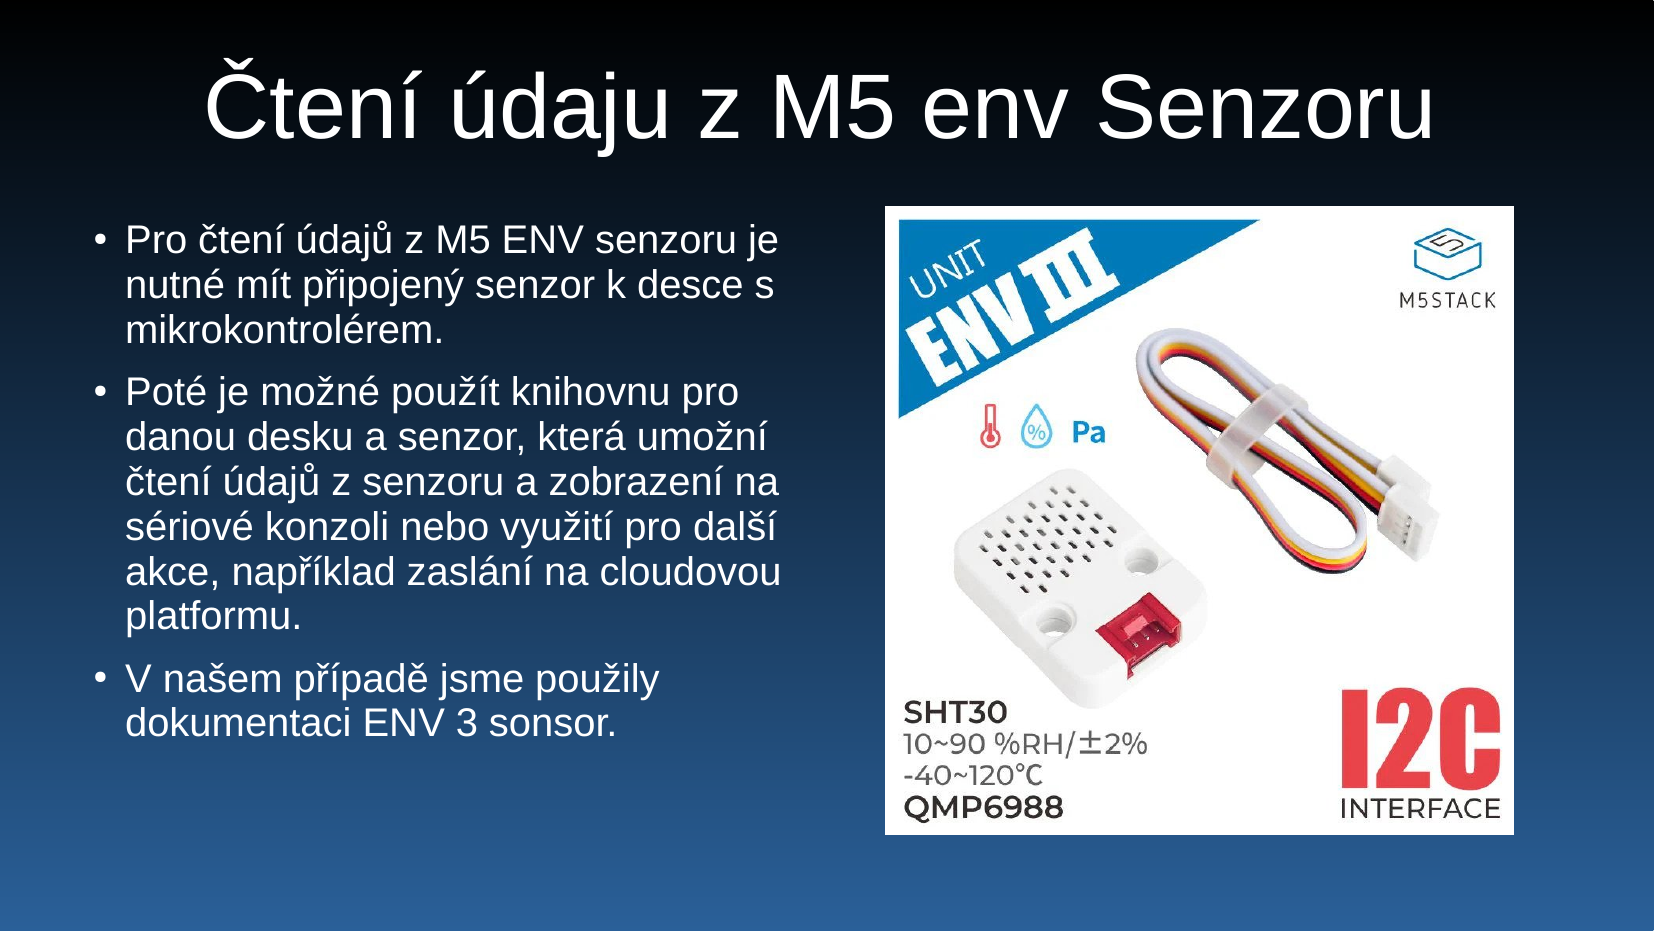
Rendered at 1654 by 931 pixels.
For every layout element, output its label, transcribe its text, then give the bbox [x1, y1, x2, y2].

list Pro čtení údajů z M5 ENV senzoru je nutné mít připojený senzor k desce s mikrokontrolérem. Poté je možné použít knihovnu pro danou desku a senzor, která umožní čtení údajů z senzoru a zobrazení na sériové konzoli nebo využití pro další akce, například zaslání na cloudovou platformu. V našem případě jsme použily dokumentaci ENV 3 sonsor. [82, 217, 798, 758]
title Čtení údaju z M5 env Senzoru [76, 29, 1565, 185]
picture [885, 206, 1514, 835]
